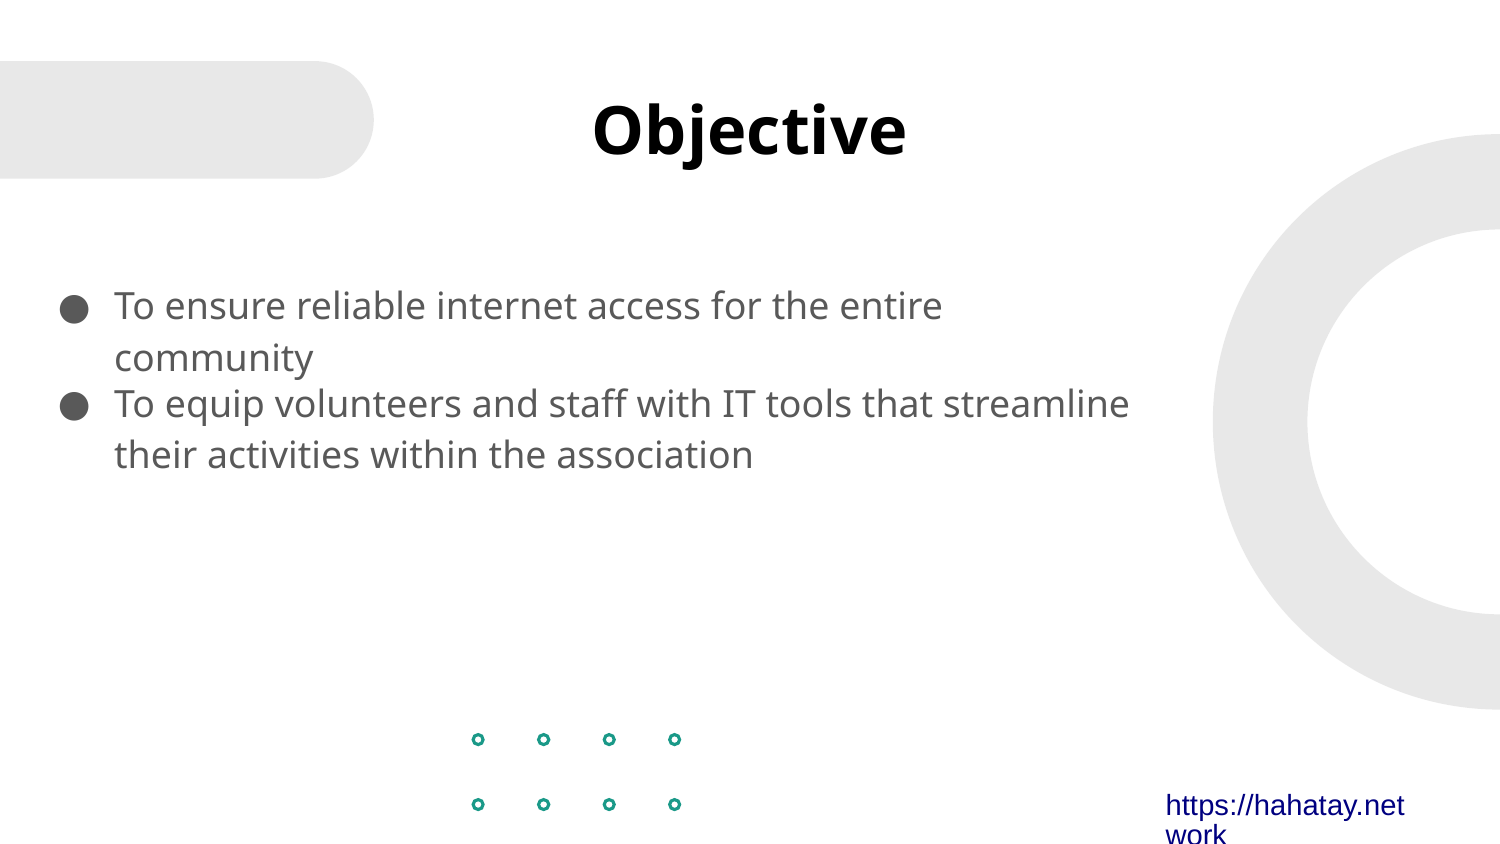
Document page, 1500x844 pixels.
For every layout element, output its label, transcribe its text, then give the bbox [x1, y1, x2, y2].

text_box To equip volunteers and staff with IT tools that streamline their activities within the association [24, 357, 1213, 492]
text_box Objective [116, 72, 1383, 167]
text_box To ensure reliable internet access for the entire community [24, 260, 1157, 355]
